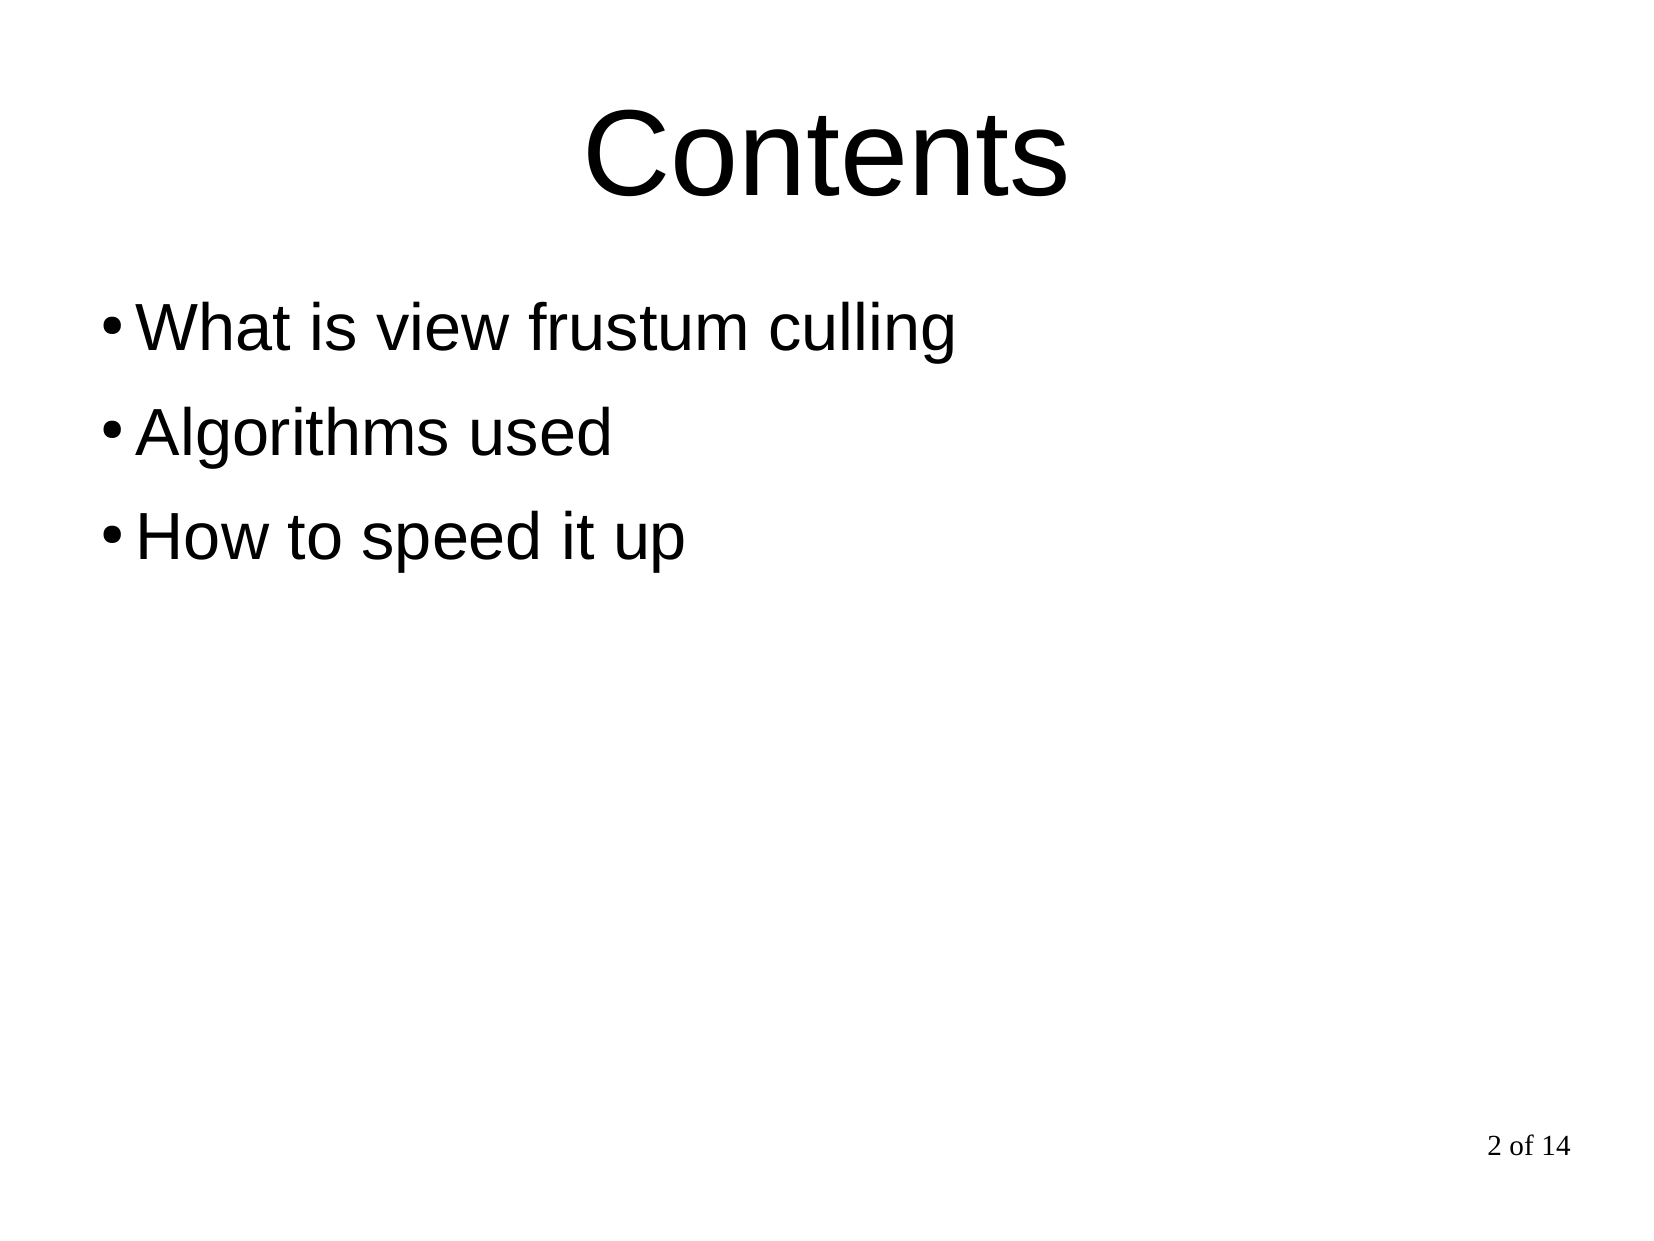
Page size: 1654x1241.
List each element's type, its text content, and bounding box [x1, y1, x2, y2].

title Contents [82, 49, 1571, 257]
subtitle What is view frustum culling Algorithms used How to speed it up [82, 290, 1571, 1010]
